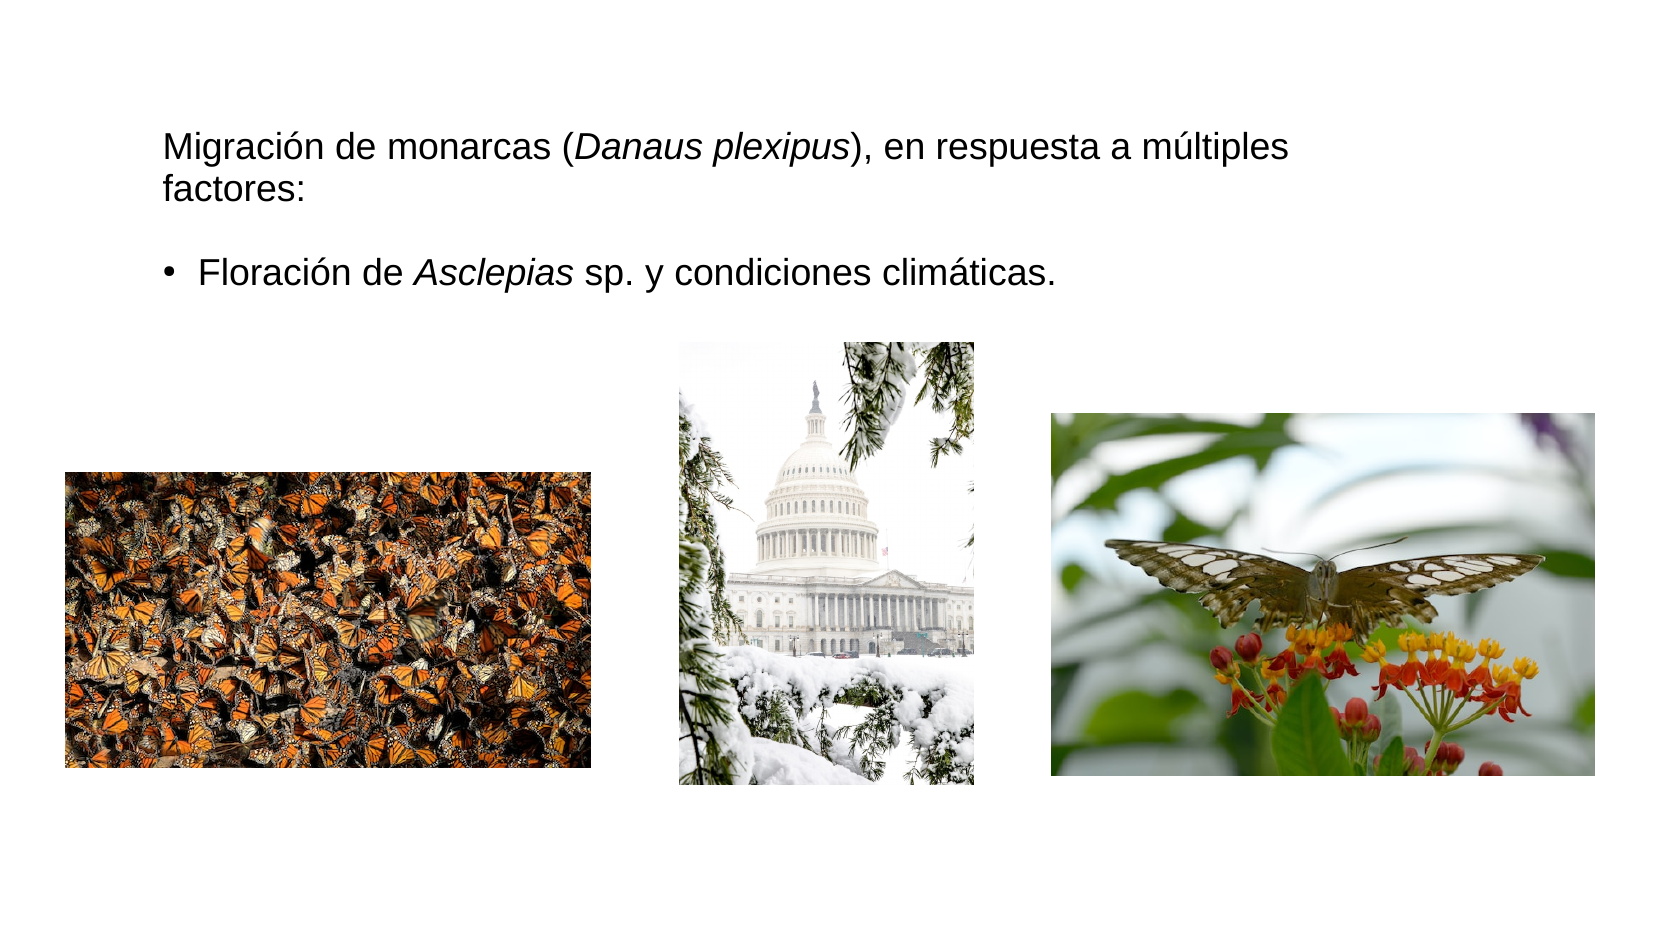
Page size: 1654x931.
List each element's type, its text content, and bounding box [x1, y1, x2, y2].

picture [1051, 413, 1595, 776]
picture [65, 472, 591, 768]
picture [679, 342, 974, 785]
text_box Migración de monarcas (Danaus plexipus), en respuesta a múltiples factores: Floración de Asclepias sp. y condiciones climáticas. [147, 118, 1329, 343]
